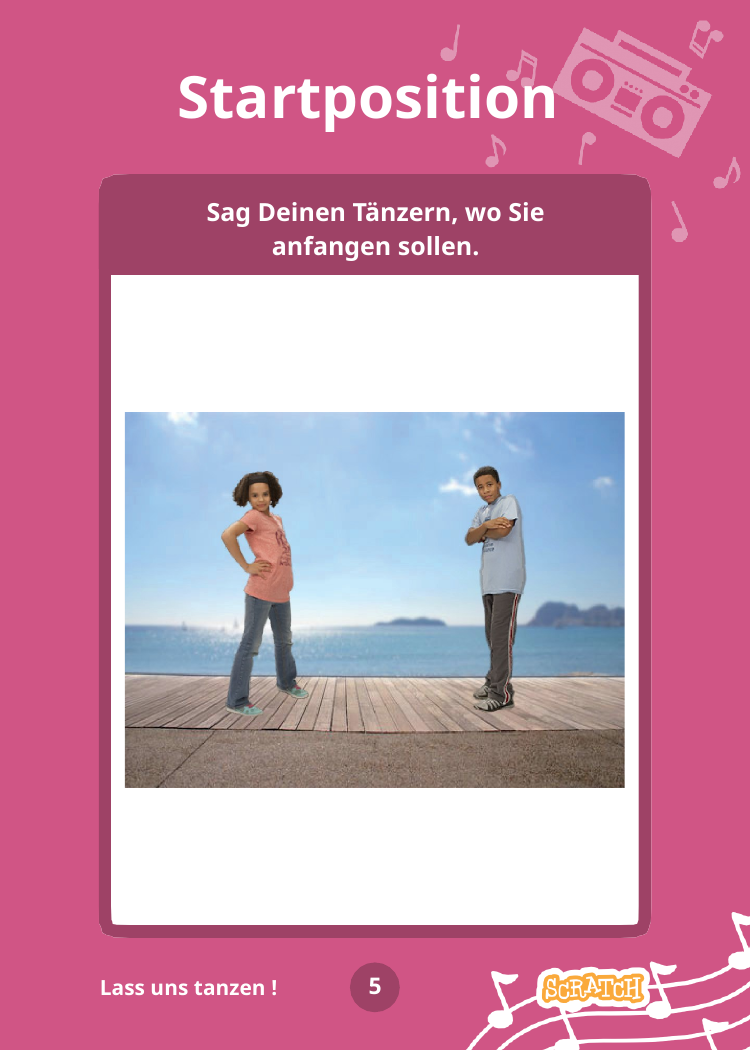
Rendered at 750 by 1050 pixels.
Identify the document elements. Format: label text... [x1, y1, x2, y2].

text_box Sag Deinen Tänzern, wo Sie anfangen sollen. [200, 191, 550, 222]
text_box [0, 0, 750, 1050]
text_box 5 [366, 971, 384, 1000]
text_box Startposition [0, 43, 650, 236]
text_box Lass uns tanzen ! [97, 974, 284, 1000]
text_box [112, 188, 638, 262]
